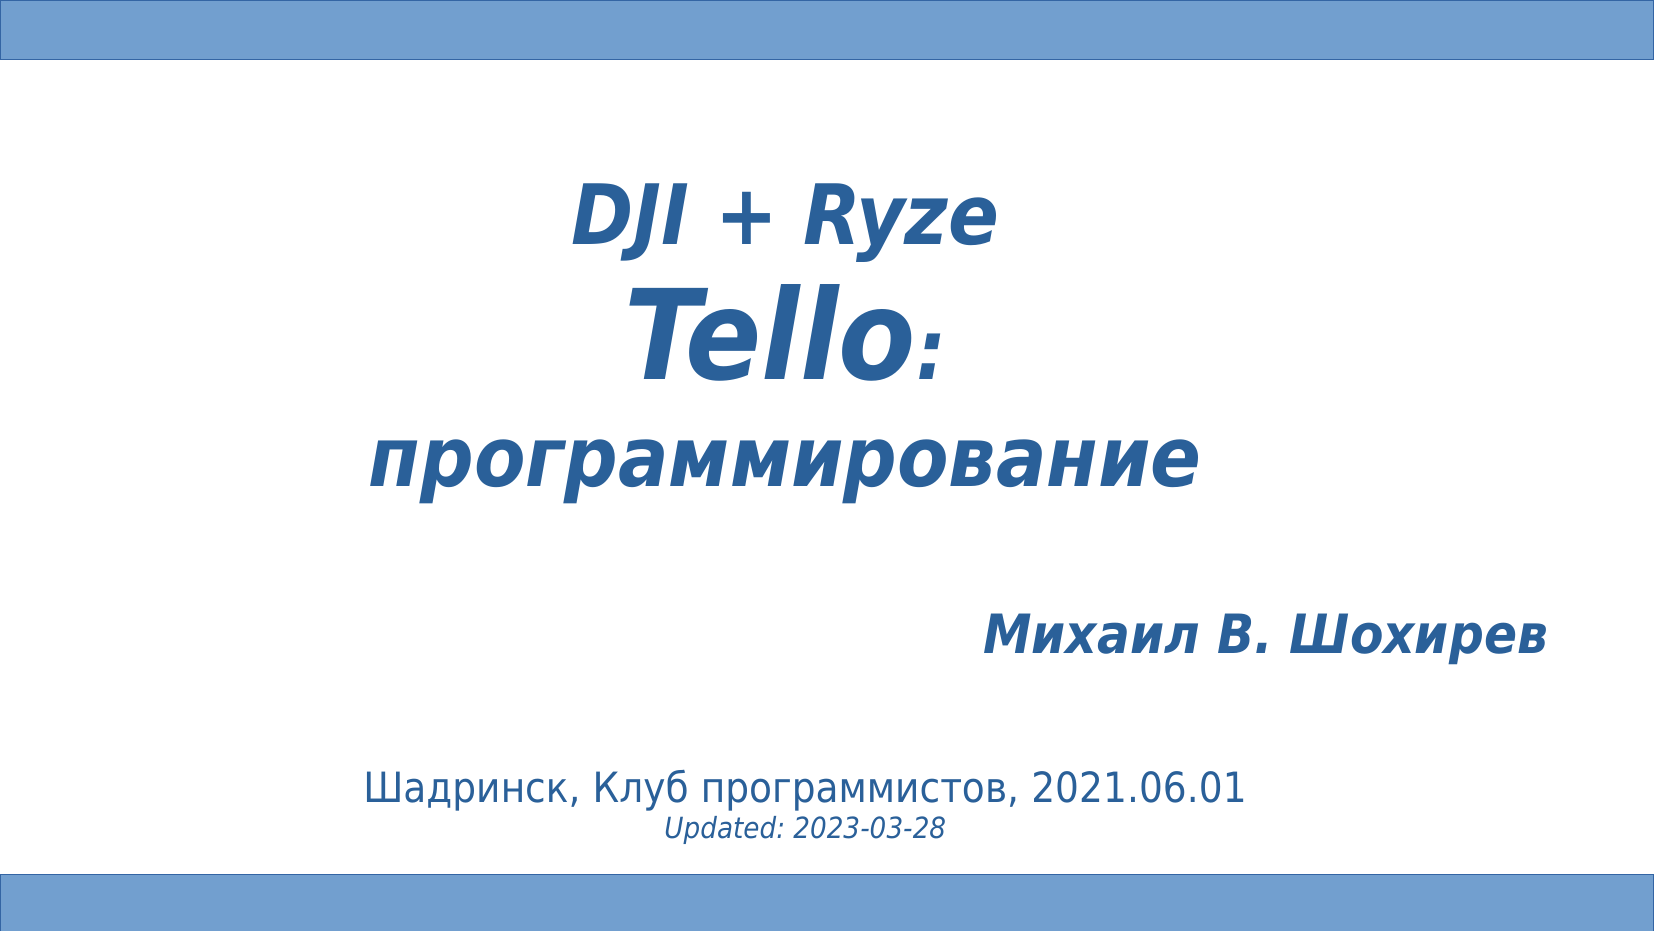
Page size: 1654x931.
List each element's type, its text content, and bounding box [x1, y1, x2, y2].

text_box [0, 874, 1654, 931]
text_box DJI + Ryze Tello: программирование [342, 159, 1229, 514]
text_box Шадринск, Клуб программистов, 2021.06.01 Updated: 2023-03-28 [348, 755, 1287, 854]
text_box [0, 0, 1654, 60]
text_box Михаил В. Шохирев [968, 595, 1601, 674]
